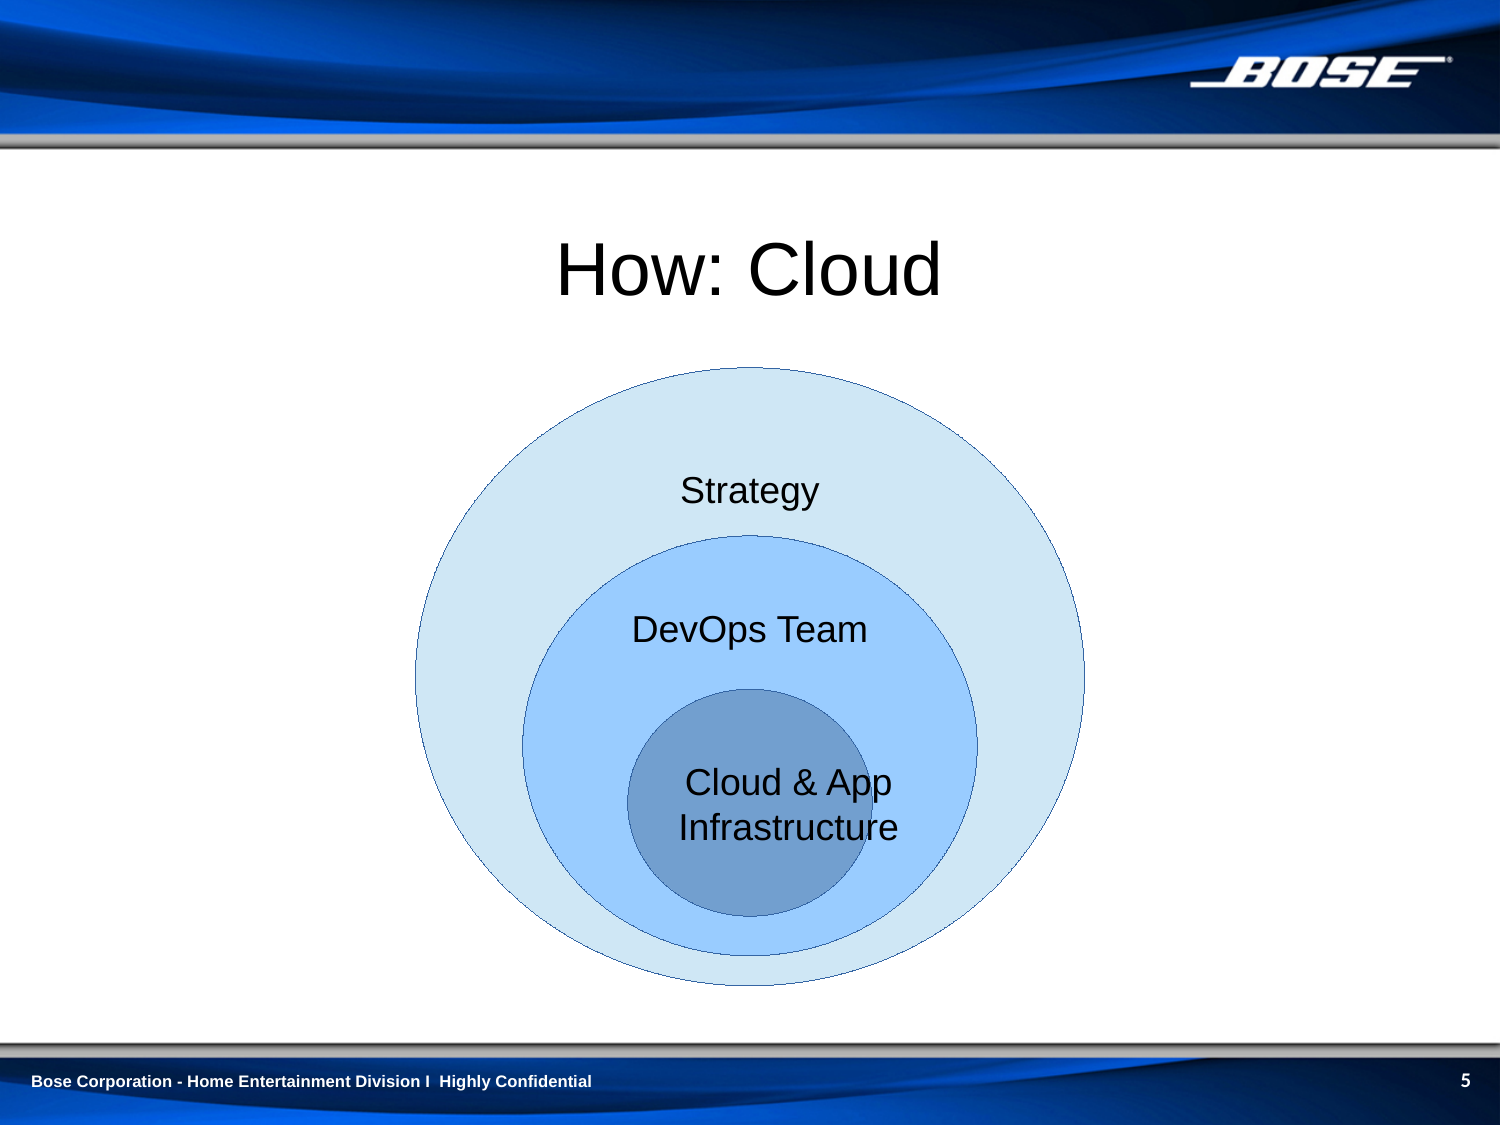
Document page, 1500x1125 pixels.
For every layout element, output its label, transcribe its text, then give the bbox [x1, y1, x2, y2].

picture [0, 0, 1500, 1125]
text_box Strategy [415, 367, 1085, 986]
text_box Cloud & App Infrastructure [627, 689, 873, 917]
text_box DevOps Team [522, 535, 978, 956]
text_box How: Cloud [74, 185, 1425, 345]
